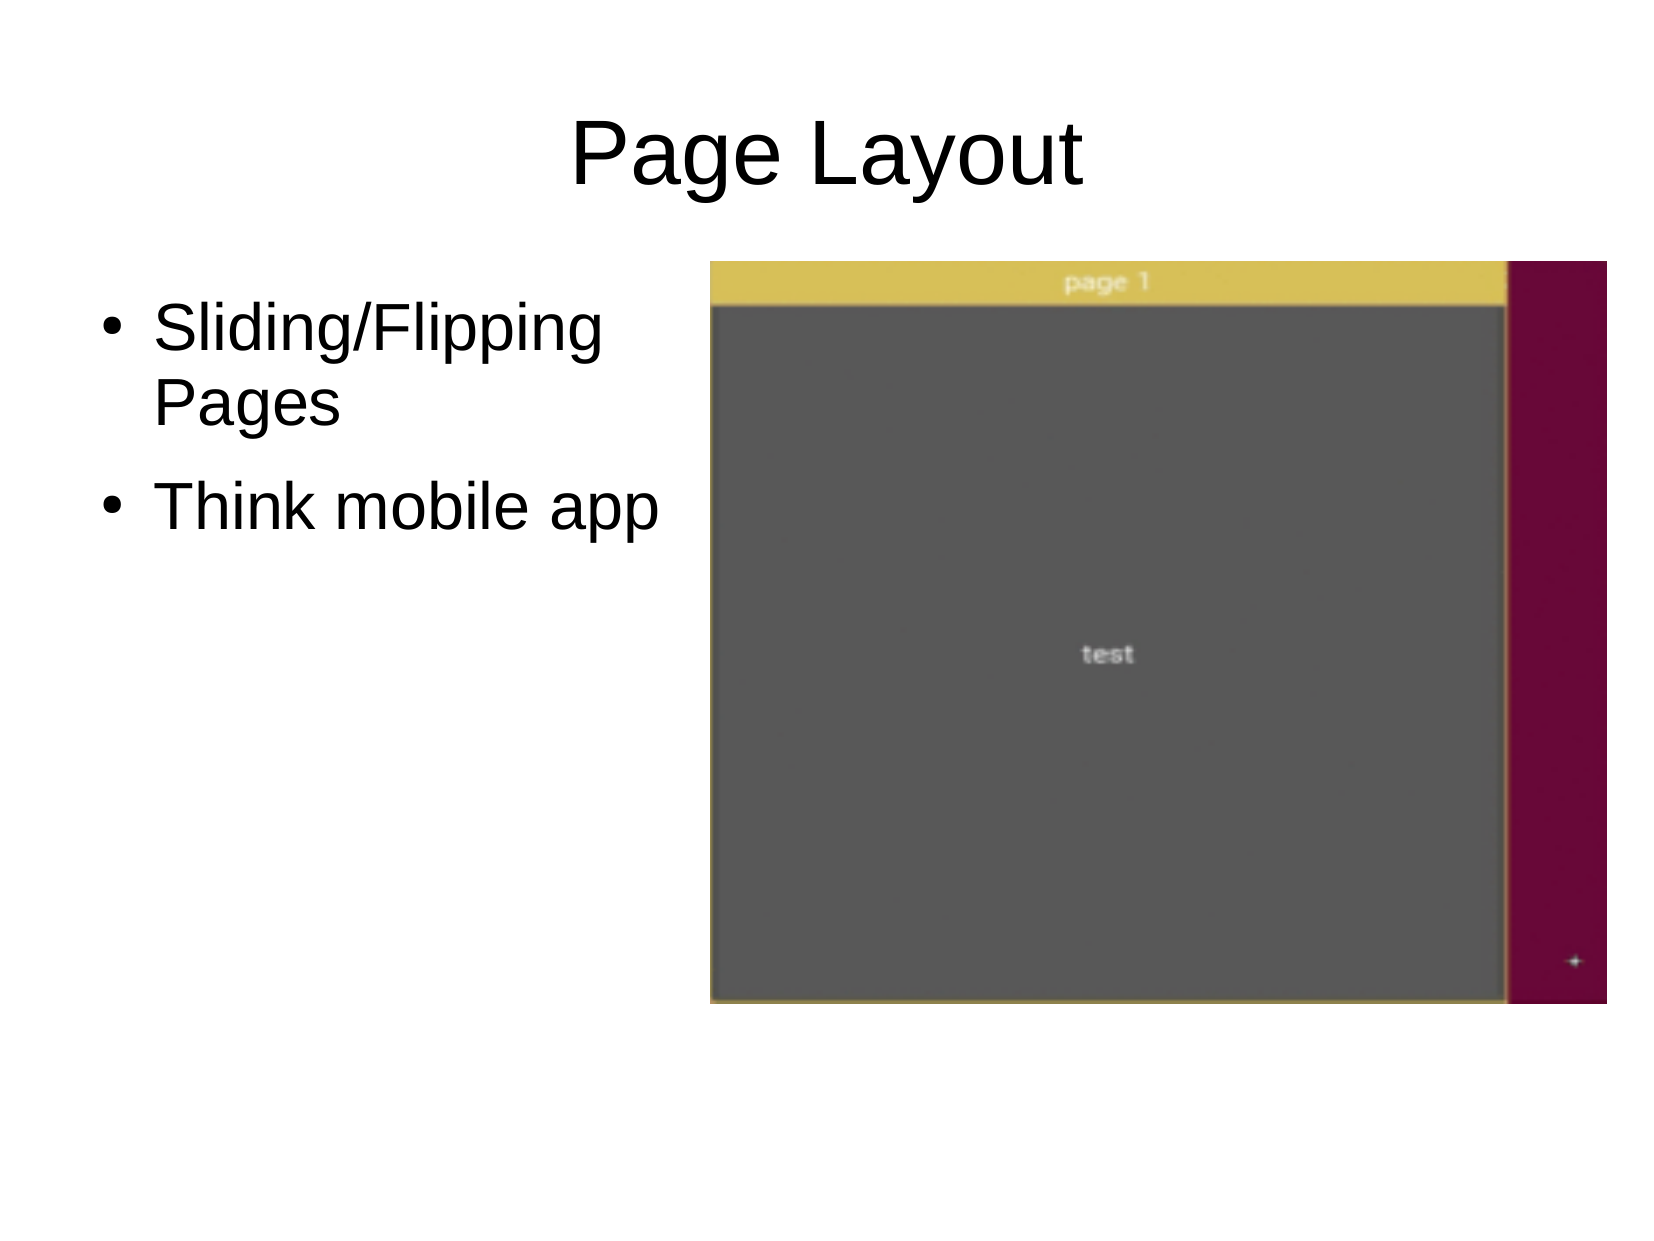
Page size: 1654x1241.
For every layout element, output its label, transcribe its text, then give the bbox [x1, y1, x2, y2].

title Page Layout [82, 49, 1571, 257]
list Sliding/Flipping Pages Think mobile app [82, 290, 674, 1010]
picture [710, 261, 1607, 1004]
